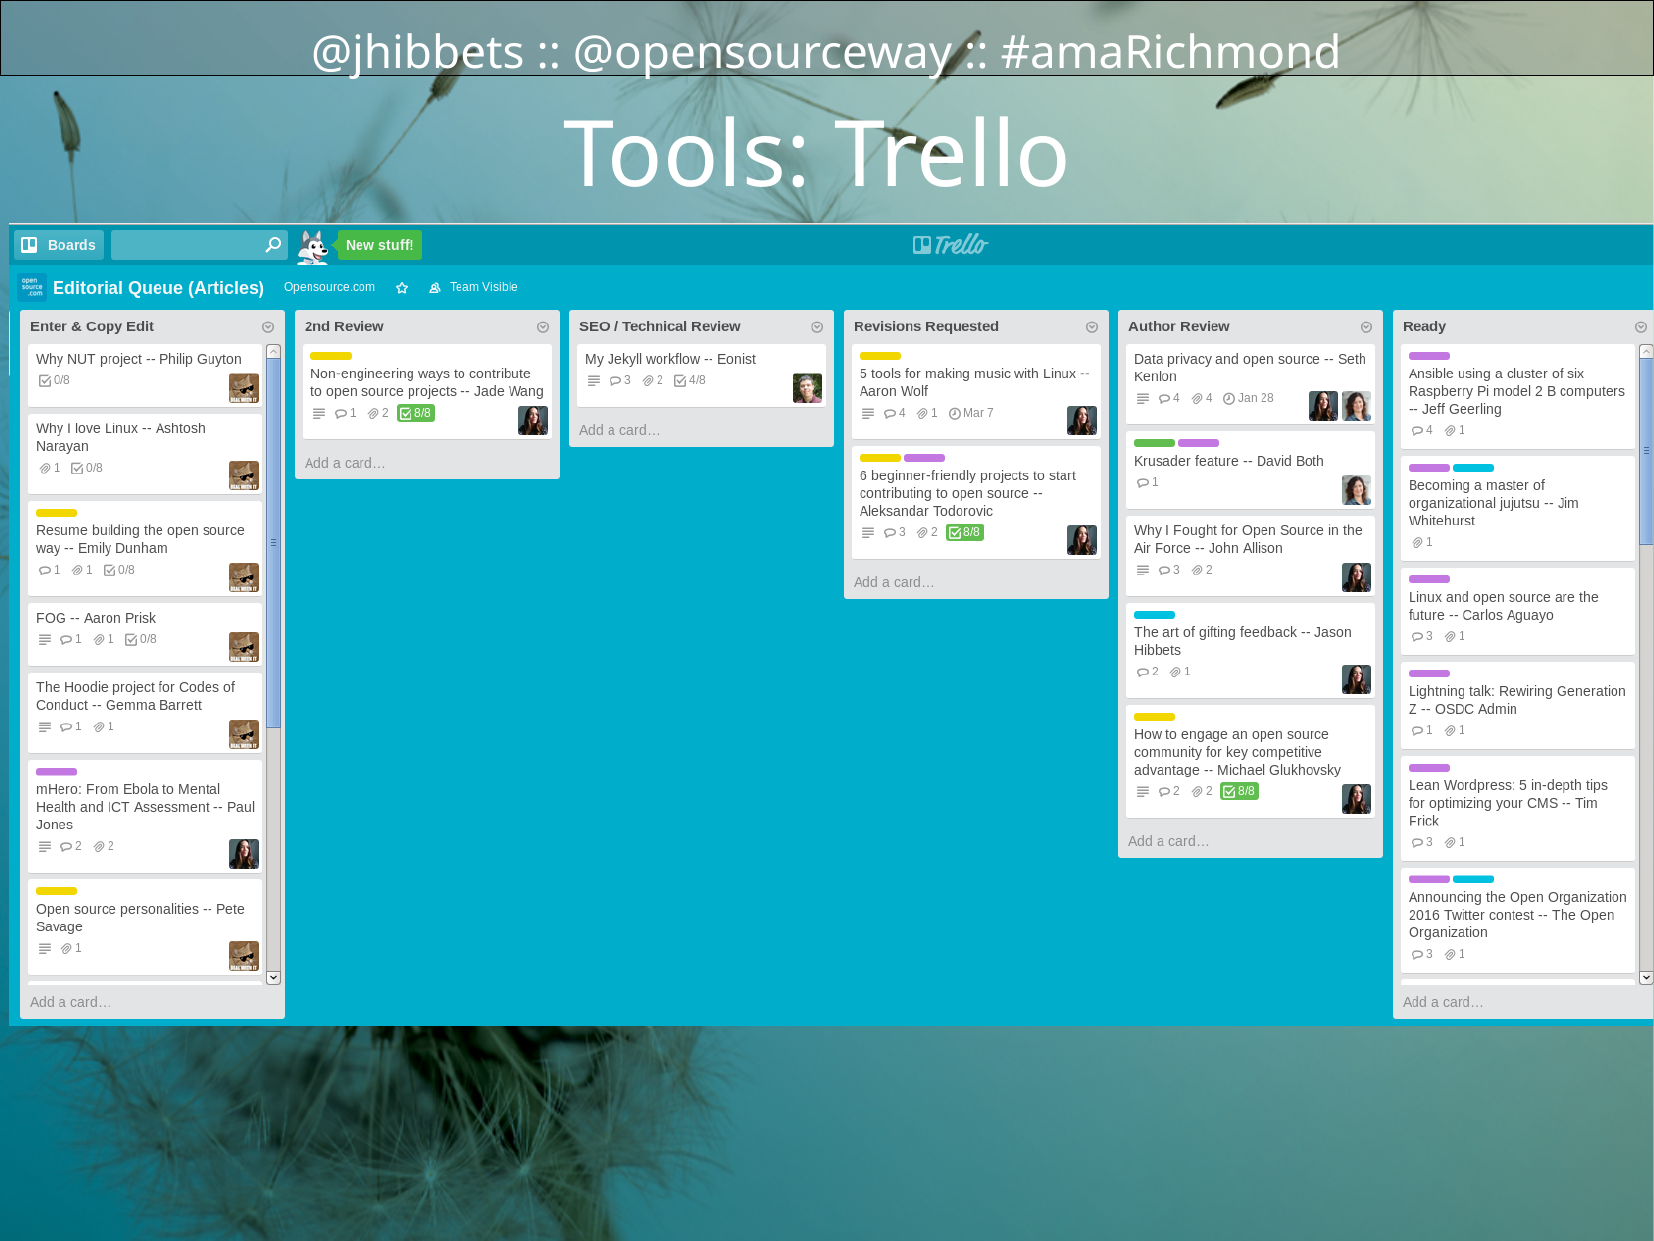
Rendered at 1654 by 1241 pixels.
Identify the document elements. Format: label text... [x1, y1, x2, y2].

picture [0, 76, 1654, 1241]
title Tools: Trello [30, 47, 1606, 223]
